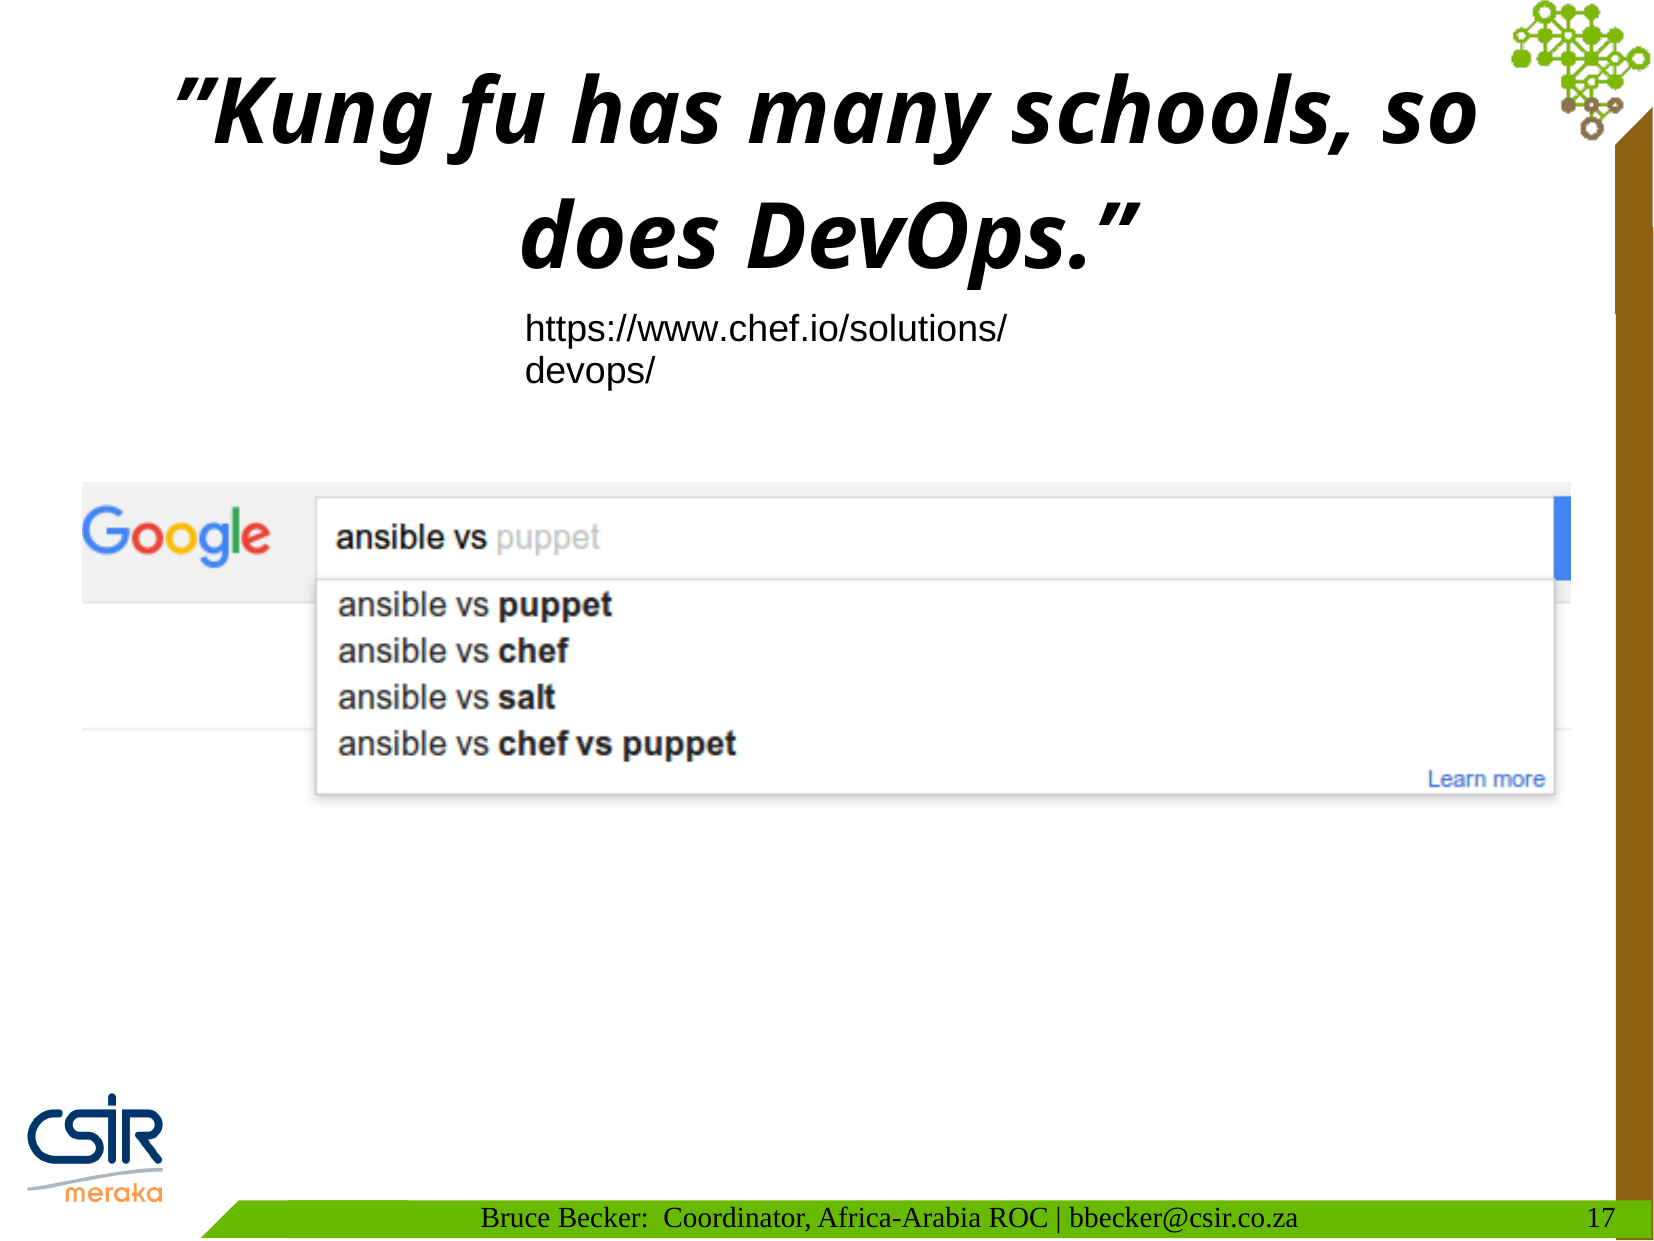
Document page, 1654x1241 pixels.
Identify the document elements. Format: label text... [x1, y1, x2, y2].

picture [82, 482, 1571, 817]
title ”Kung fu has many schools, so does DevOps.” [82, 60, 1571, 282]
picture [12, 1074, 178, 1225]
text_box https://www.chef.io/solutions/devops/ [510, 300, 1152, 357]
picture [1503, 0, 1654, 144]
